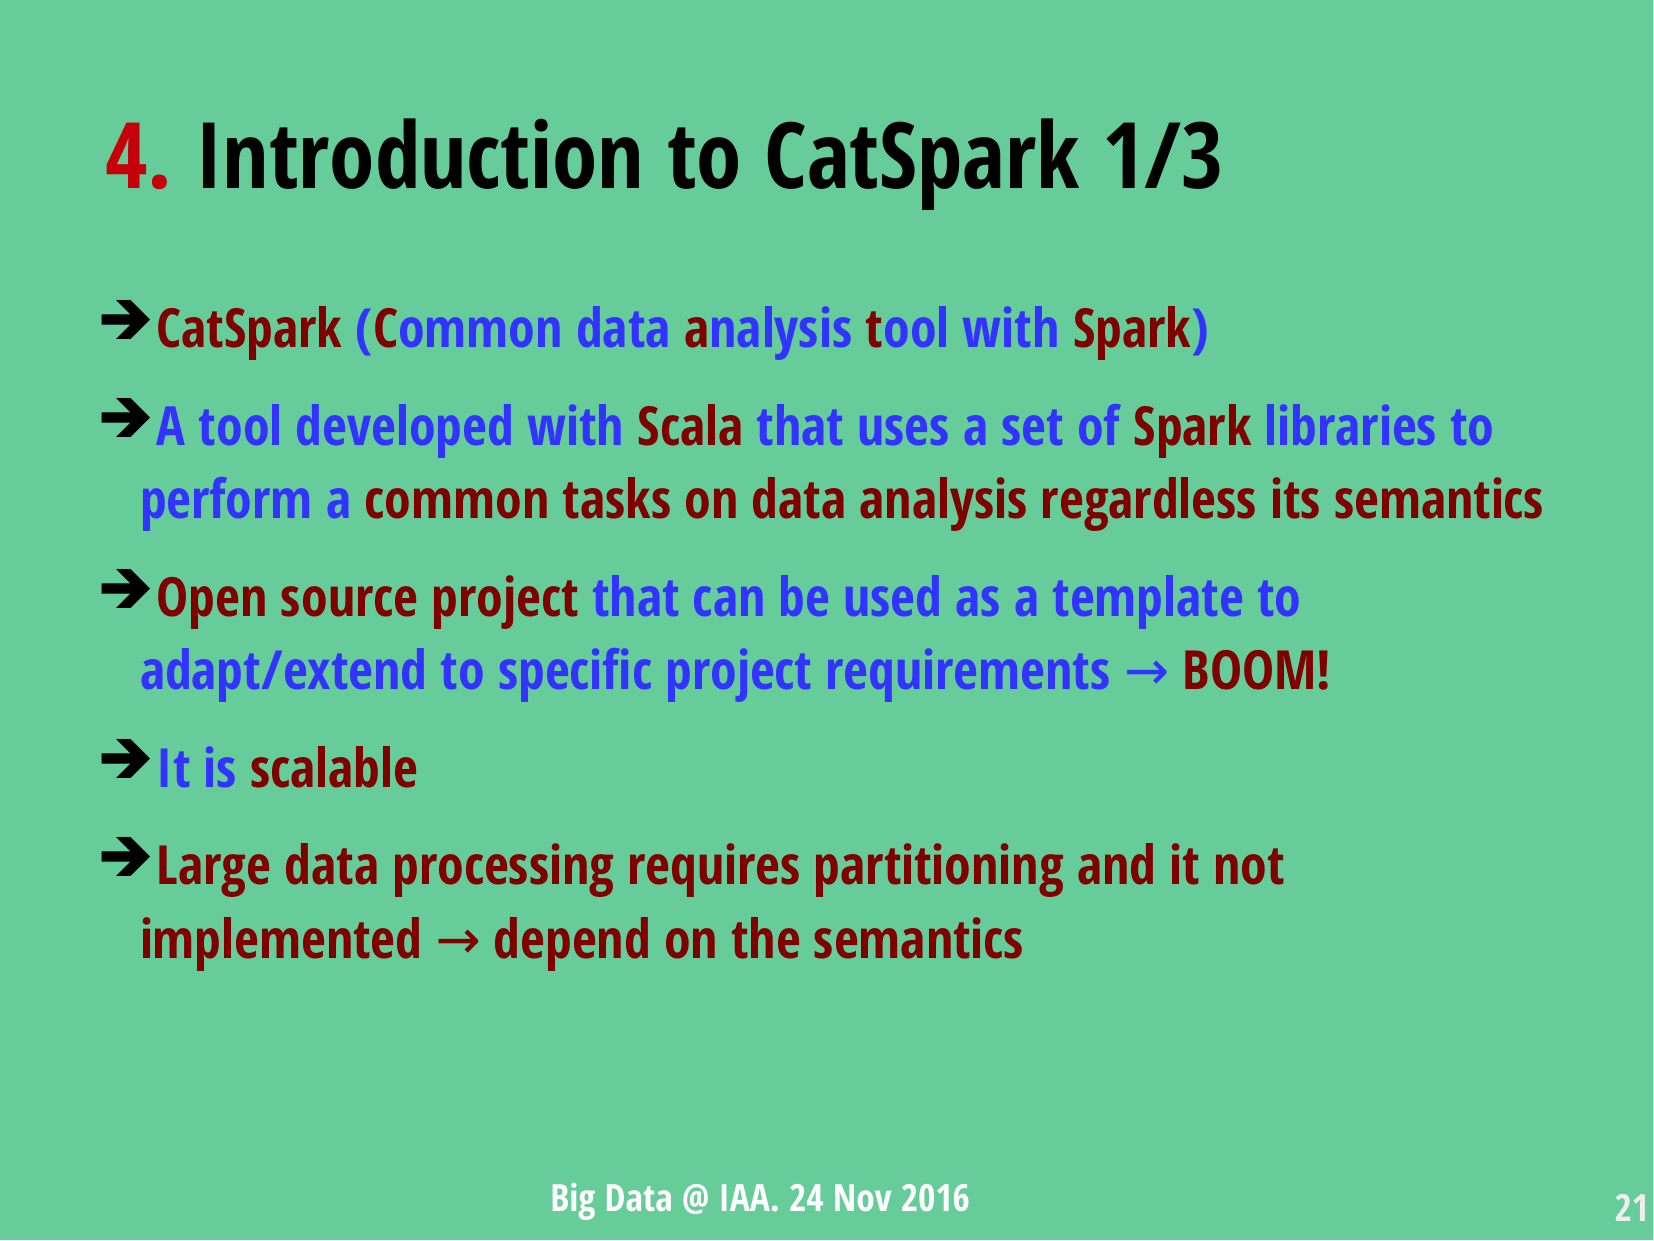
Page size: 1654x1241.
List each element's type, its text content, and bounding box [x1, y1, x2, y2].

title 4. Introduction to CatSpark 1/3 [82, 49, 1571, 257]
list CatSpark (Common data analysis tool with Spark) A tool developed with Scala that uses a set of Spark libraries to perform a common tasks on data analysis regardless its semantics Open source project that can be used as a template to adapt/extend to specific project requirements → BOOM! It is scalable Large data processing requires partitioning and it not implemented → depend on the semantics [82, 290, 1571, 1010]
